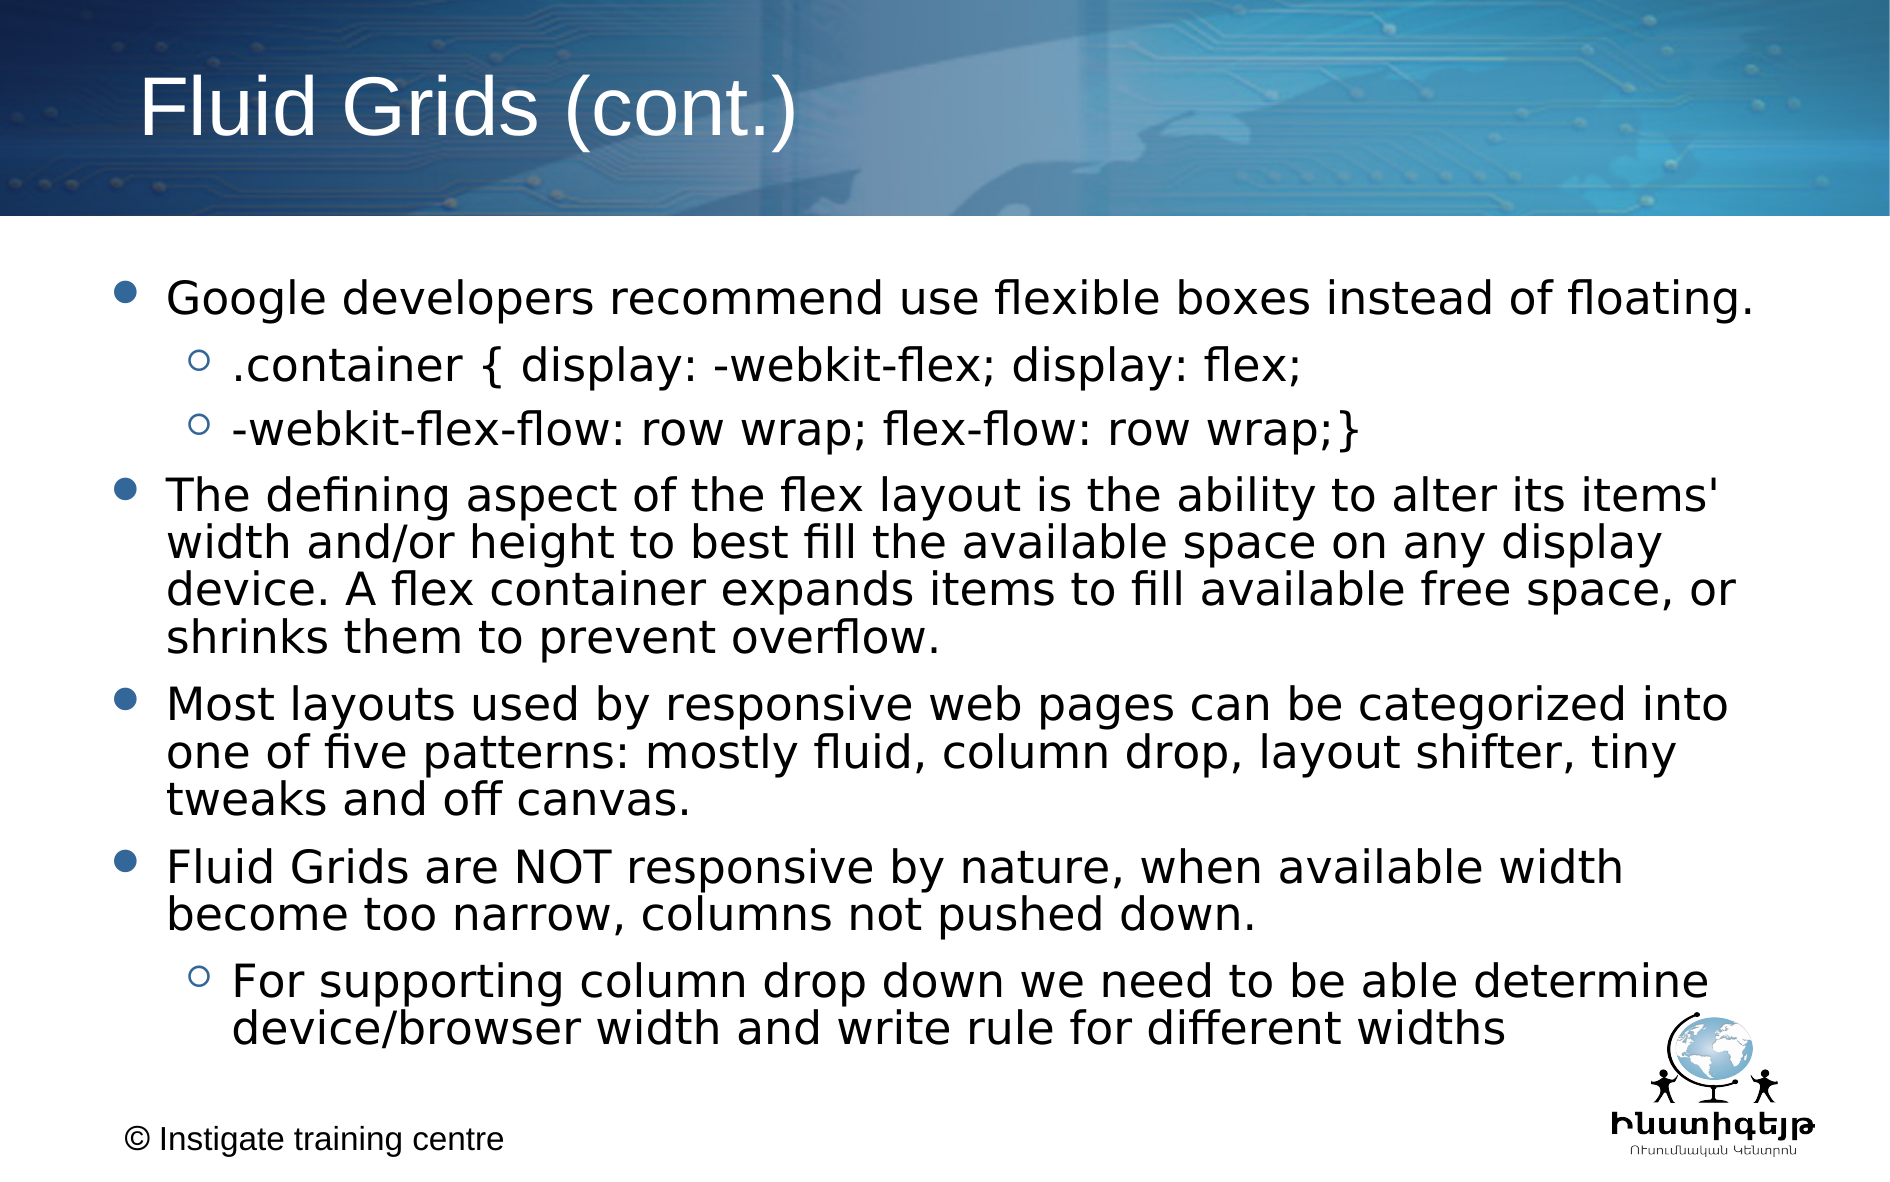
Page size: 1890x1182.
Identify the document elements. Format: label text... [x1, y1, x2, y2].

list Google developers recommend use flexible boxes instead of floating. .container { display: -webkit-flex; display: flex; -webkit-flex-flow: row wrap; flex-flow: row wrap;} The defining aspect of the flex layout is the ability to alter its items' width and/or height to best fill the available space on any display device. A flex container expands items to fill available free space, or shrinks them to prevent overflow. Most layouts used by responsive web pages can be categorized into one of five patterns: mostly fluid, column drop, layout shifter, tiny tweaks and off canvas. Fluid Grids are NOT responsive by nature, when available width become too narrow, columns not pushed down. For supporting column drop down we need to be able determine device/browser width and write rule for different widths [110, 276, 1801, 303]
picture [1612, 1012, 1815, 1157]
picture [0, 0, 1890, 216]
